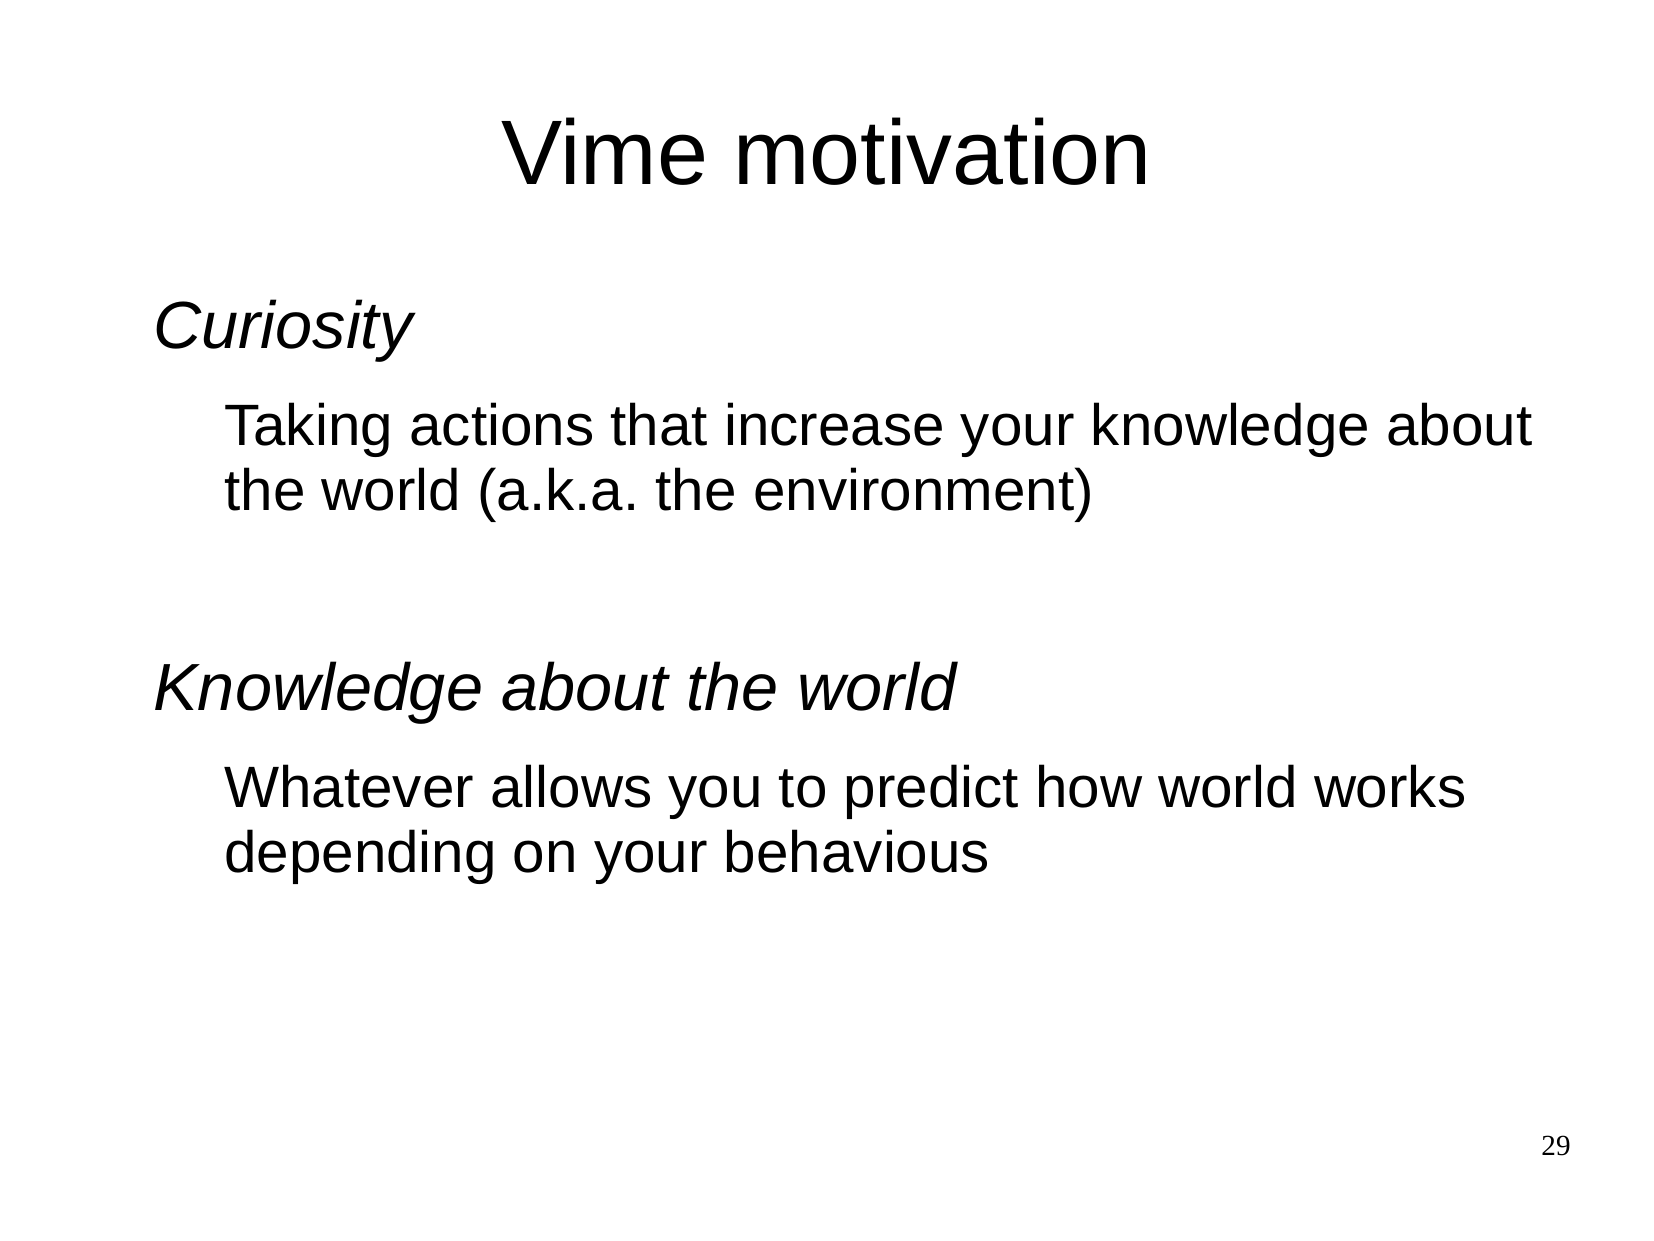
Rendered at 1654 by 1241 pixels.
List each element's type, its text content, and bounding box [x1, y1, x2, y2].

list Curiosity Taking actions that increase your knowledge about the world (a.k.a. the environment) Knowledge about the world Whatever allows you to predict how world works depending on your behavious [82, 183, 1571, 904]
title Vime motivation [82, 49, 1571, 183]
